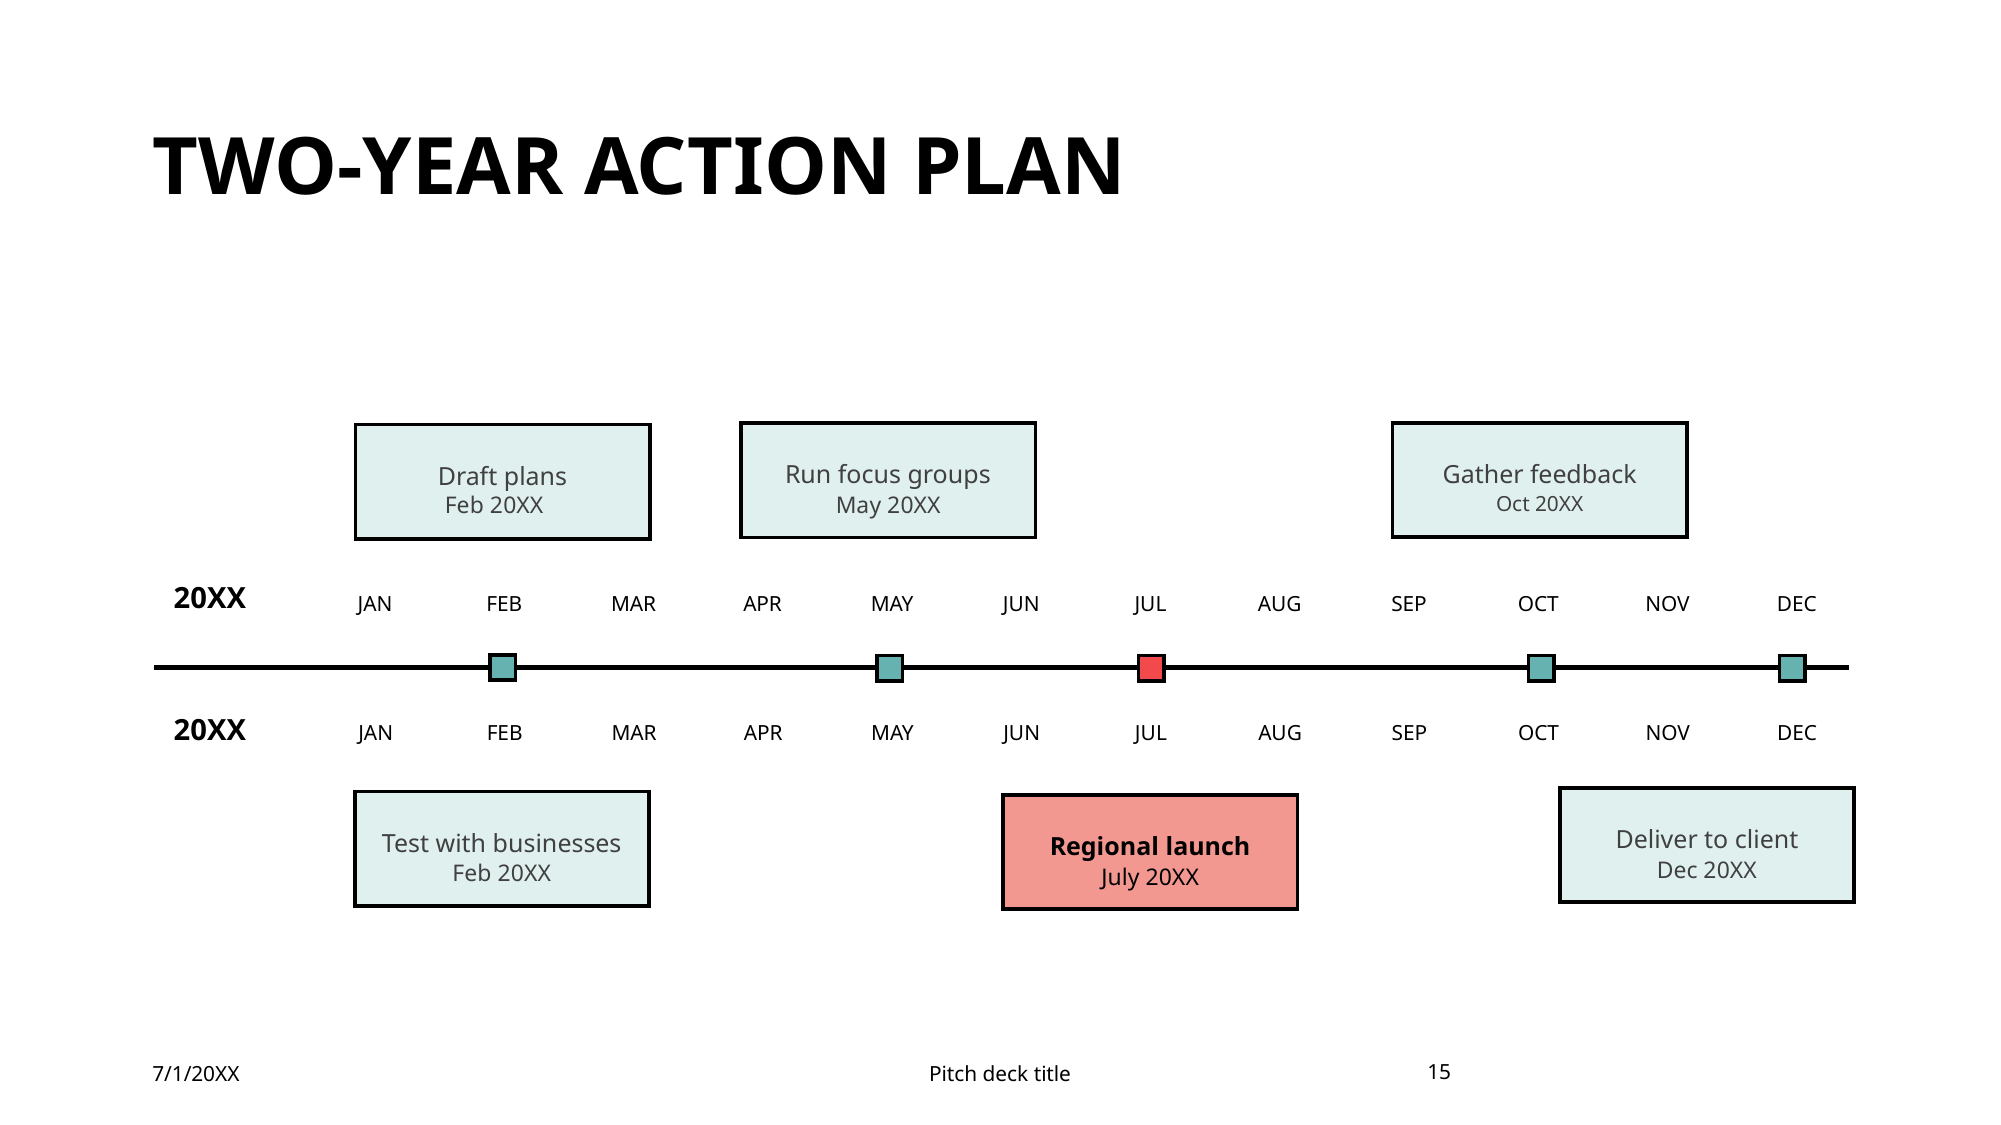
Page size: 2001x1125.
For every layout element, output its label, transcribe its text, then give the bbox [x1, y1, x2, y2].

list FEB [452, 714, 558, 760]
text_box Feb 20XX [363, 859, 641, 896]
list OCT [1485, 585, 1591, 631]
list JUN [969, 714, 1075, 760]
list 20XX [150, 692, 271, 768]
text_box [1529, 656, 1554, 681]
list AUG [1227, 585, 1333, 631]
list APR [710, 585, 816, 631]
list MAR [580, 585, 686, 631]
list JUN [968, 585, 1074, 631]
text_box May 20XX [749, 490, 1027, 528]
list MAR [581, 714, 687, 760]
text_box Feb 20XX [355, 490, 633, 528]
list MAY [839, 585, 945, 631]
text_box Deliver to client [1559, 787, 1855, 903]
list JUL [1098, 714, 1204, 760]
list DEC [1744, 585, 1850, 631]
list FEB [451, 585, 557, 631]
list AUG [1227, 714, 1333, 760]
text_box [877, 656, 903, 681]
text_box Pitch deck title [662, 1042, 1338, 1103]
list Oct 20XX [1401, 485, 1679, 524]
text_box Test with businesses [354, 791, 649, 906]
list JAN [323, 714, 429, 760]
list 20XX [150, 561, 271, 637]
text_box 7/1/20XX [137, 1042, 588, 1103]
list NOV [1615, 714, 1721, 760]
text_box Draft plans [355, 424, 650, 539]
text_box July 20XX [1011, 862, 1289, 899]
text_box [1138, 656, 1164, 681]
list OCT [1486, 714, 1592, 760]
list JUL [1098, 585, 1204, 631]
title TWO-YEAR ACTION PLAN [137, 59, 1863, 278]
list NOV [1615, 585, 1721, 631]
list MAY [840, 714, 946, 760]
list Gather feedback [1392, 422, 1687, 538]
text_box [490, 655, 516, 680]
text_box Run focus groups [741, 423, 1036, 538]
text_box [1779, 656, 1805, 681]
list SEP [1356, 714, 1462, 760]
list SEP [1356, 585, 1462, 631]
list JAN [322, 585, 428, 631]
text_box Regional launch [1003, 794, 1298, 910]
list DEC [1744, 714, 1850, 760]
text_box 15 [1412, 1042, 1863, 1103]
list APR [710, 714, 816, 760]
text_box Dec 20XX [1568, 855, 1846, 893]
